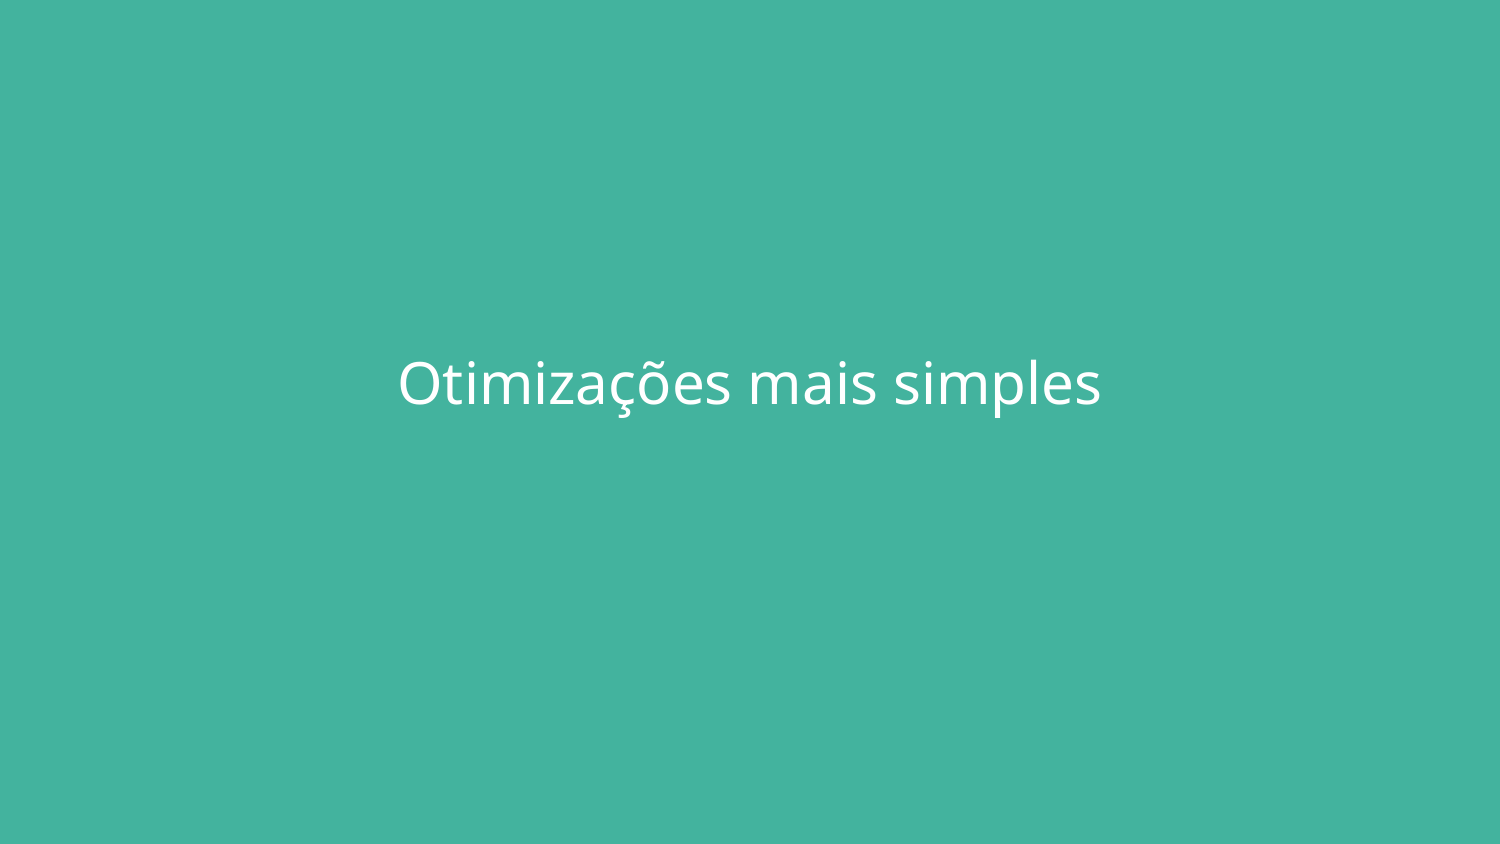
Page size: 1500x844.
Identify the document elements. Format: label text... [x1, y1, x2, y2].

title Otimizações mais simples [83, 233, 1417, 529]
